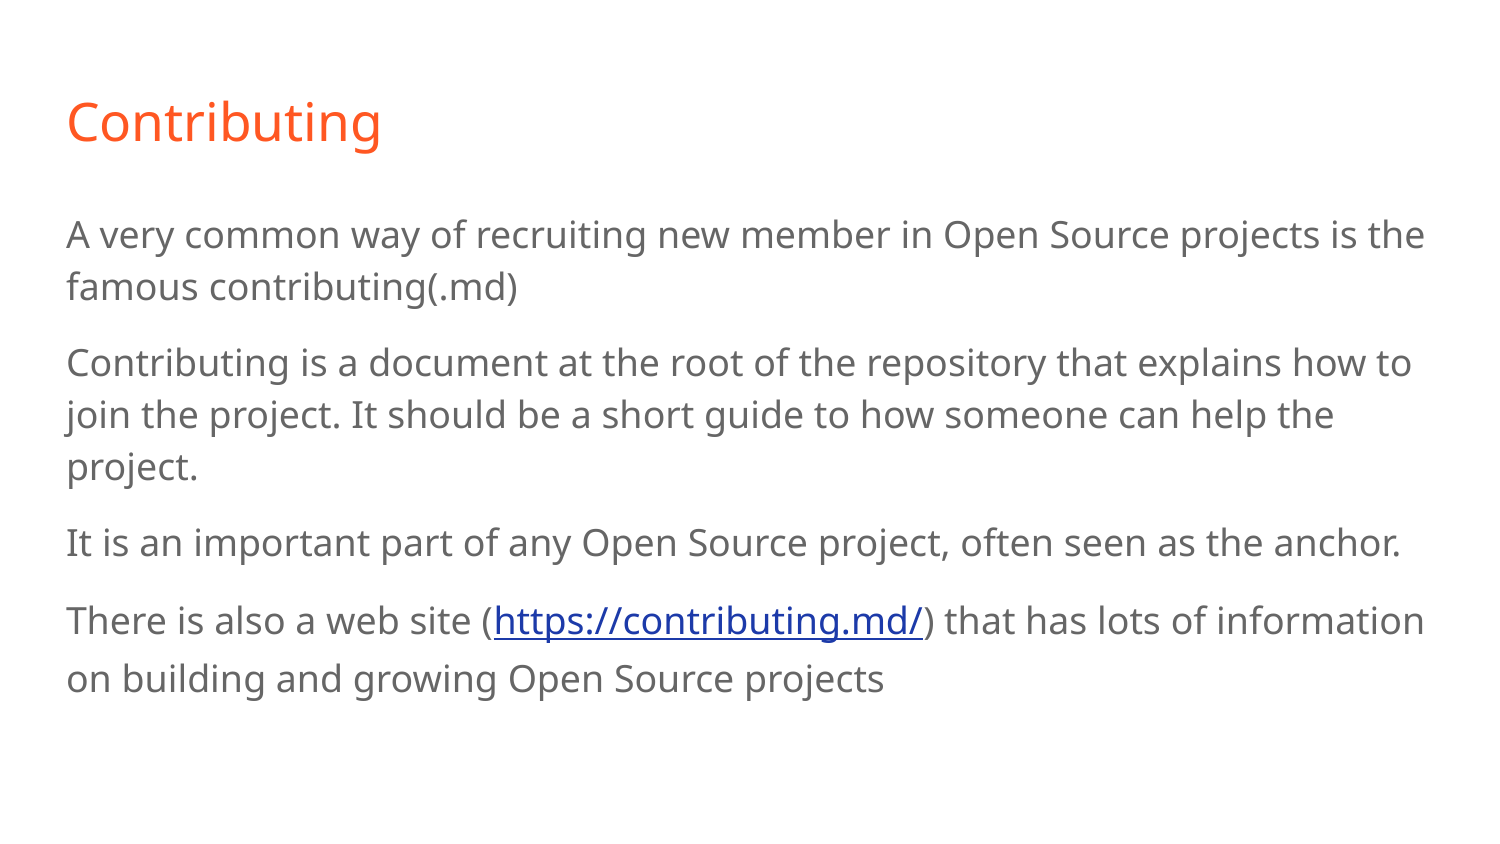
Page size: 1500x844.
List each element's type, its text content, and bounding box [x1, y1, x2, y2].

title Contributing [51, 72, 1449, 167]
list A very common way of recruiting new member in Open Source projects is the famous contributing(.md) Contributing is a document at the root of the repository that explains how to join the project. It should be a short guide to how someone can help the project. It is an important part of any Open Source project, often seen as the anchor. There is also a web site (https://contributing.md/) that has lots of information on building and growing Open Source projects [51, 189, 1449, 750]
